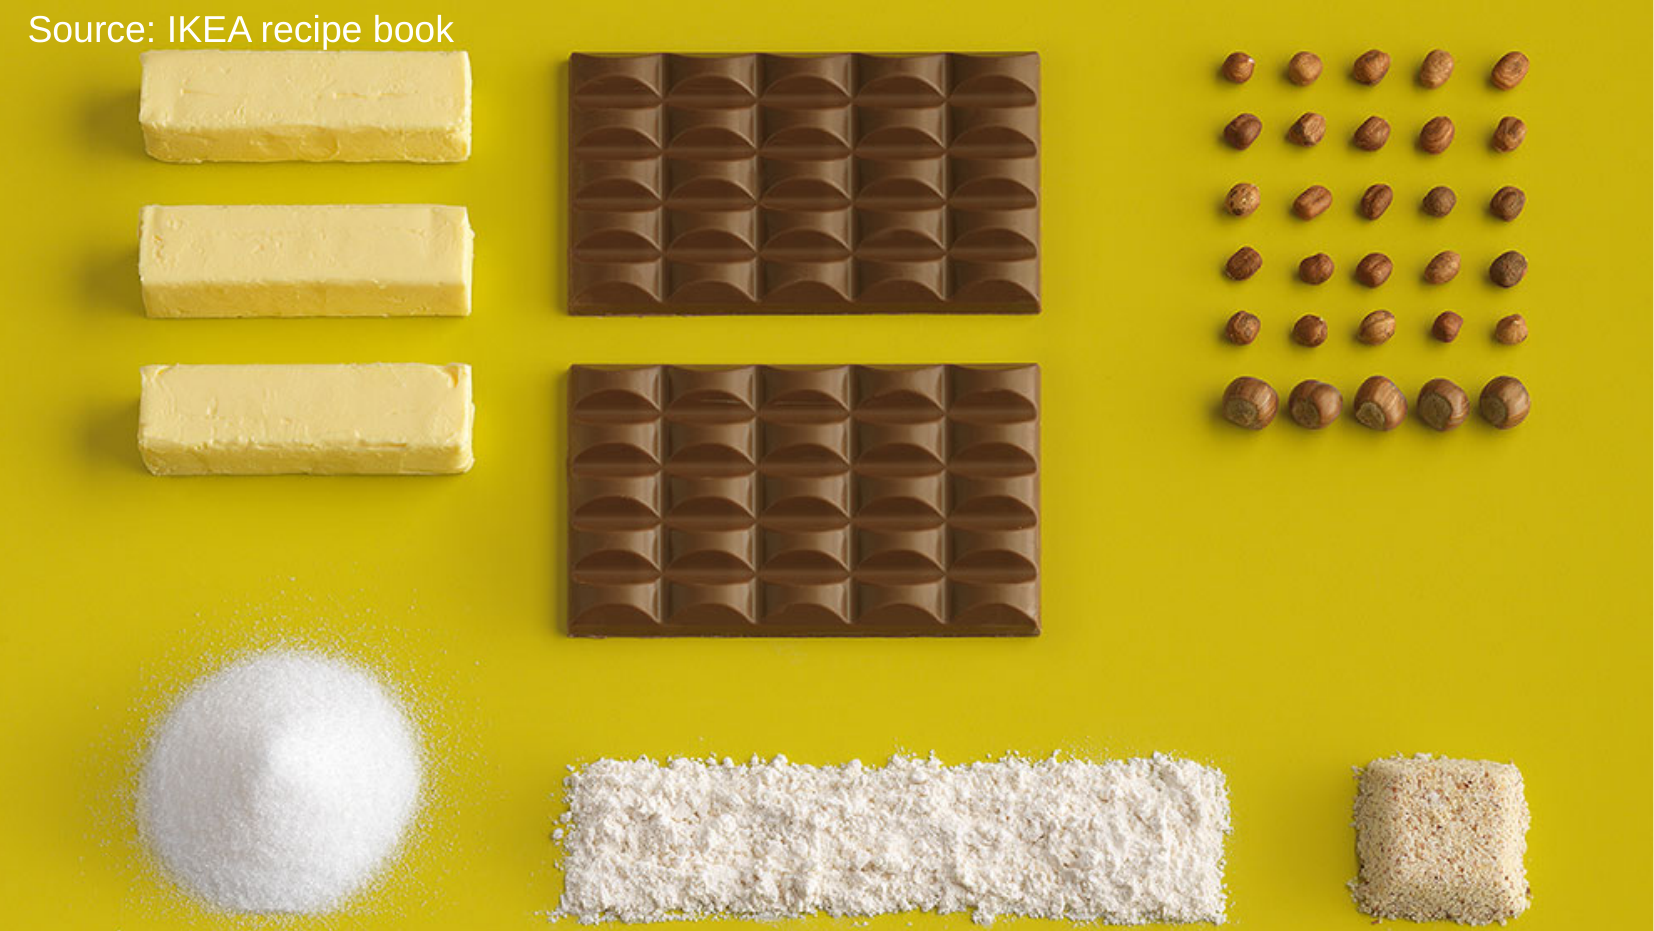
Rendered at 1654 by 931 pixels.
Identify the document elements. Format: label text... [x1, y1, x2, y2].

text_box Source: IKEA recipe book [12, 1, 637, 59]
picture [0, 0, 1654, 931]
